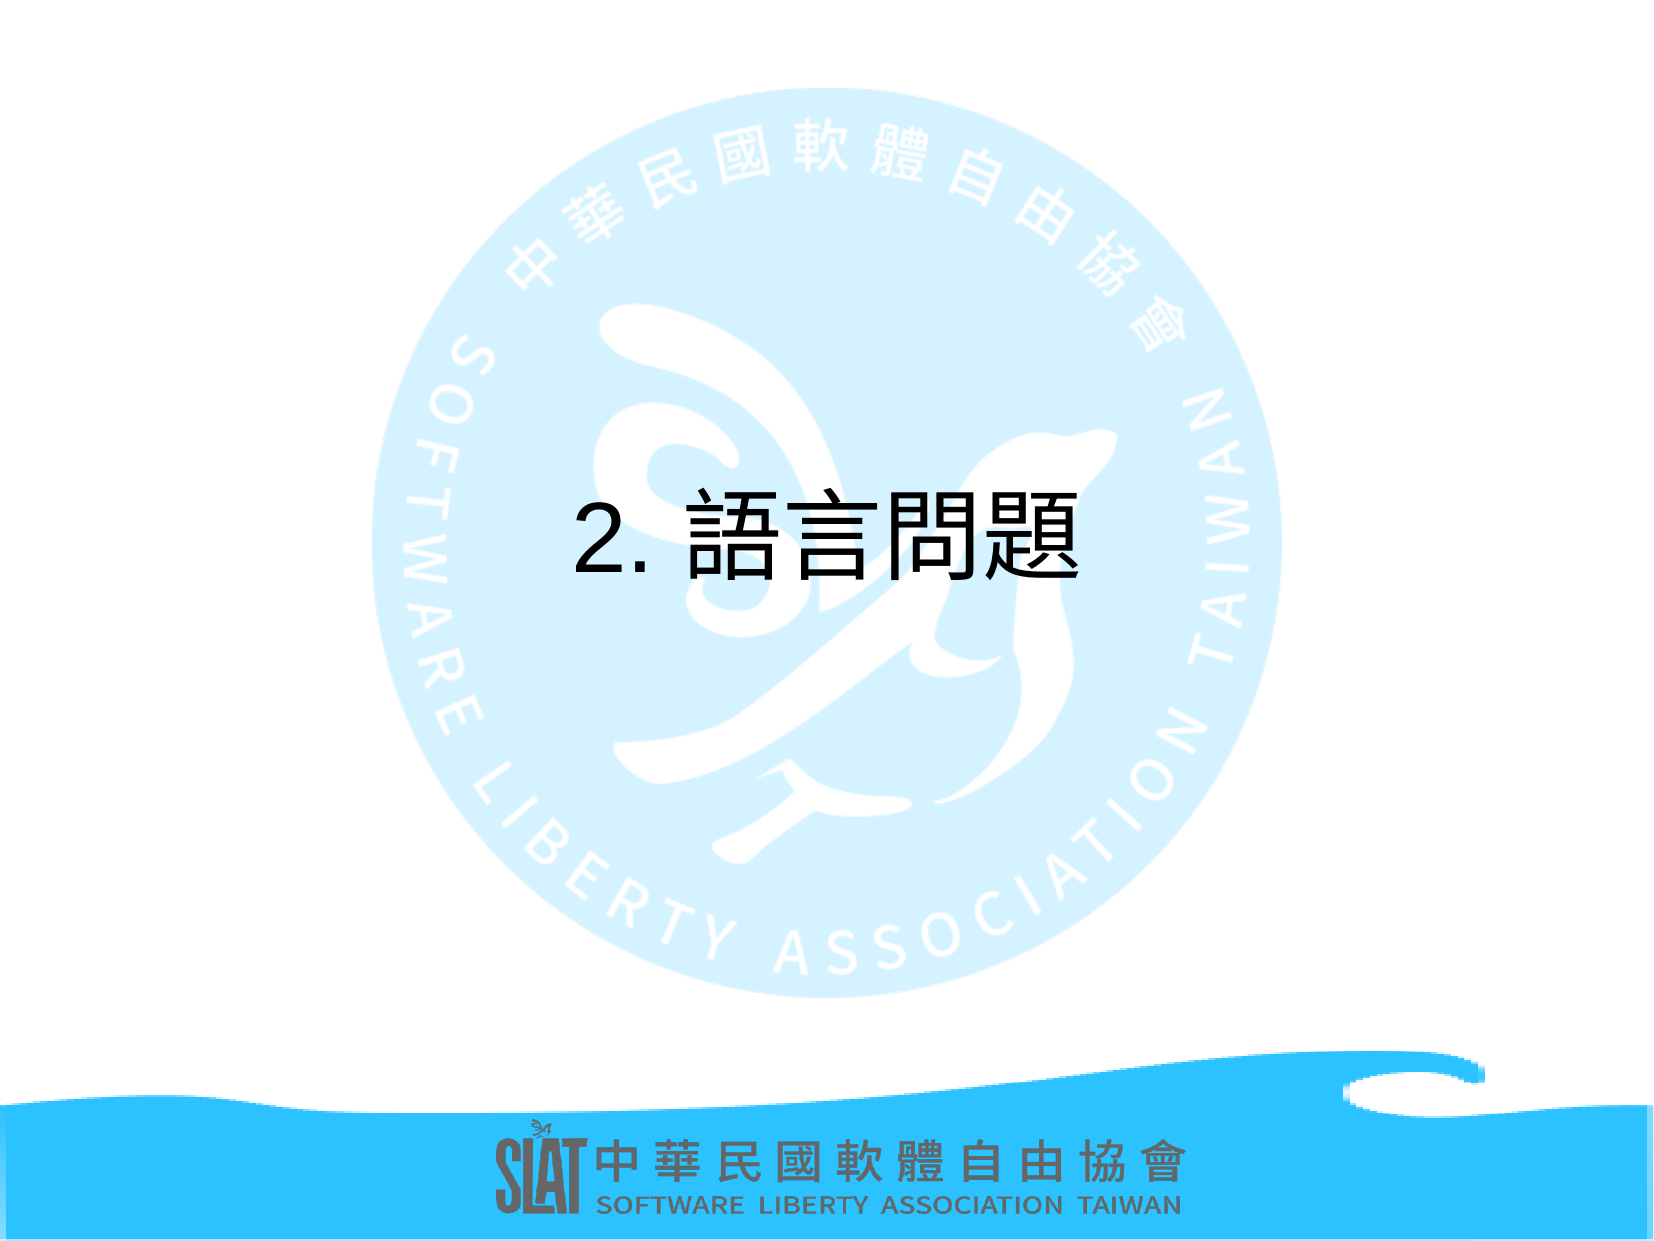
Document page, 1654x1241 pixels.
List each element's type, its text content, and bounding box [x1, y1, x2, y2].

picture [0, 1051, 1654, 1241]
subtitle 2. 語言問題 [82, 49, 1571, 1010]
